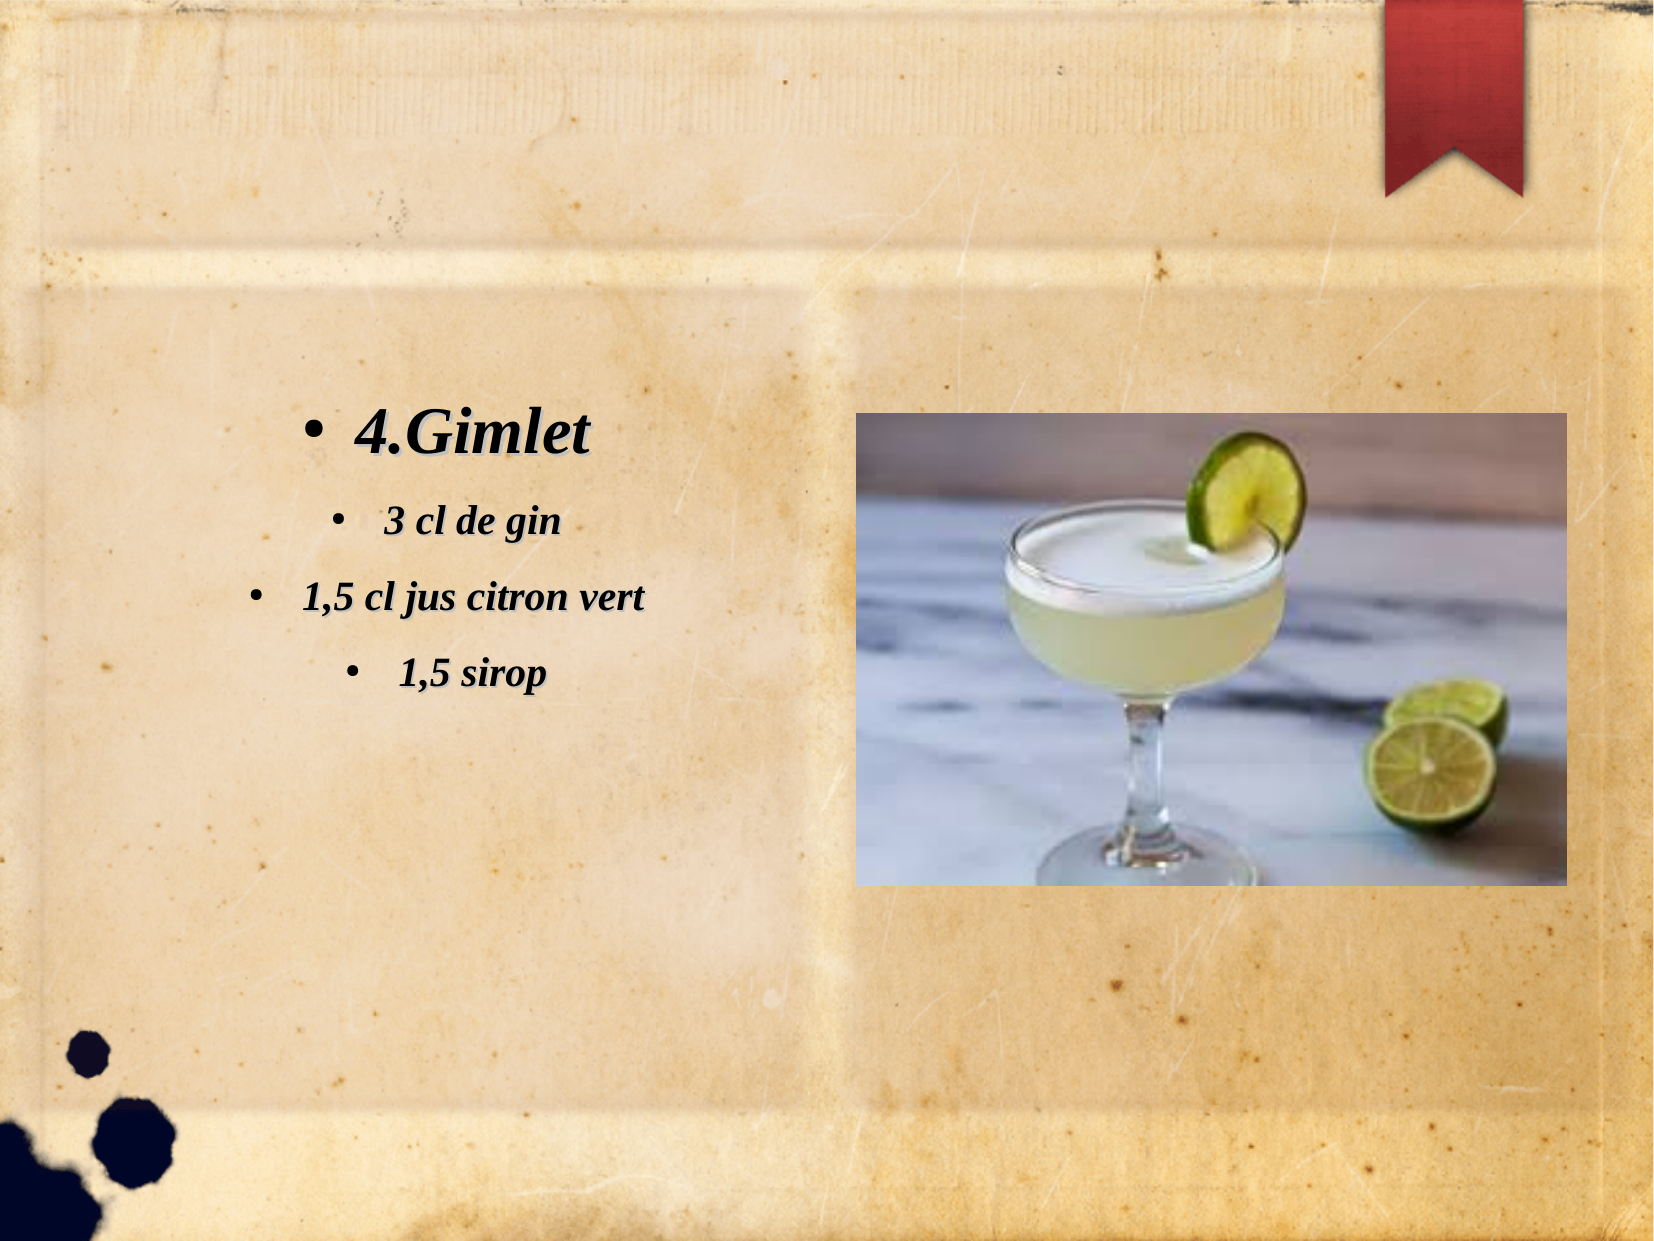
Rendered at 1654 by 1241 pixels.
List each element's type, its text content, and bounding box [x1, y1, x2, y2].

picture [0, 0, 1654, 1241]
list 4.Gimlet 3 cl de gin 1,5 cl jus citron vert 1,5 sirop [82, 290, 793, 1010]
